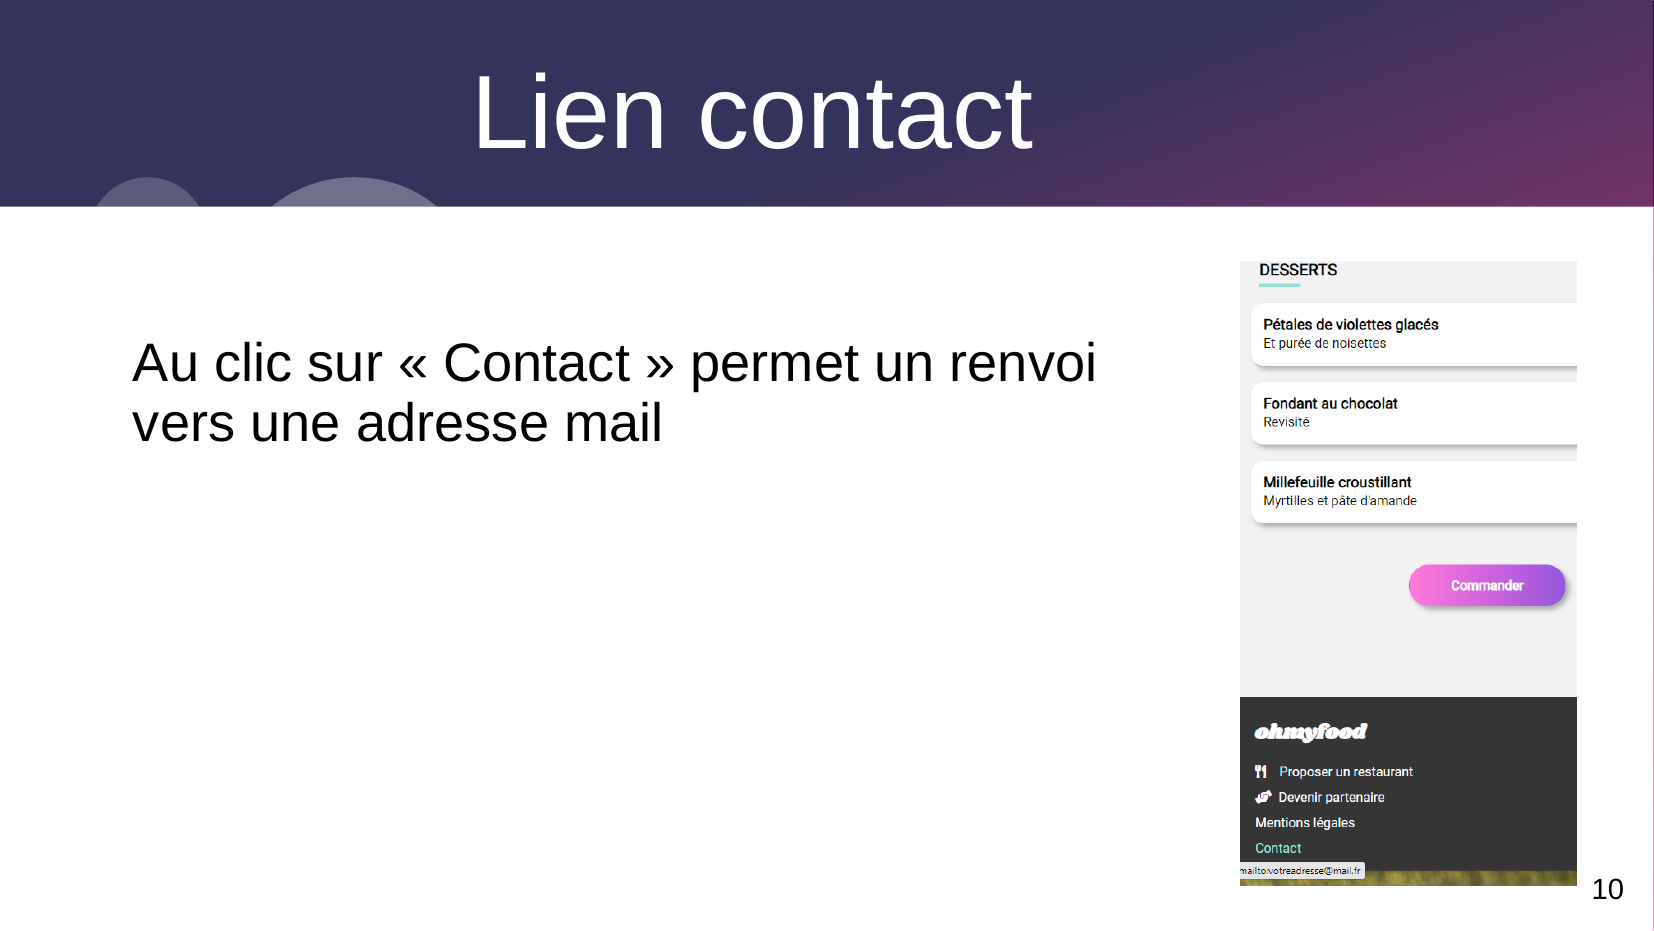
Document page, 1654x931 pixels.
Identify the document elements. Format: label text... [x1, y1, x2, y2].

text_box Au clic sur « Contact » permet un renvoi vers une adresse mail [118, 324, 1123, 680]
title Lien contact [118, 29, 1388, 189]
picture [1240, 261, 1577, 886]
